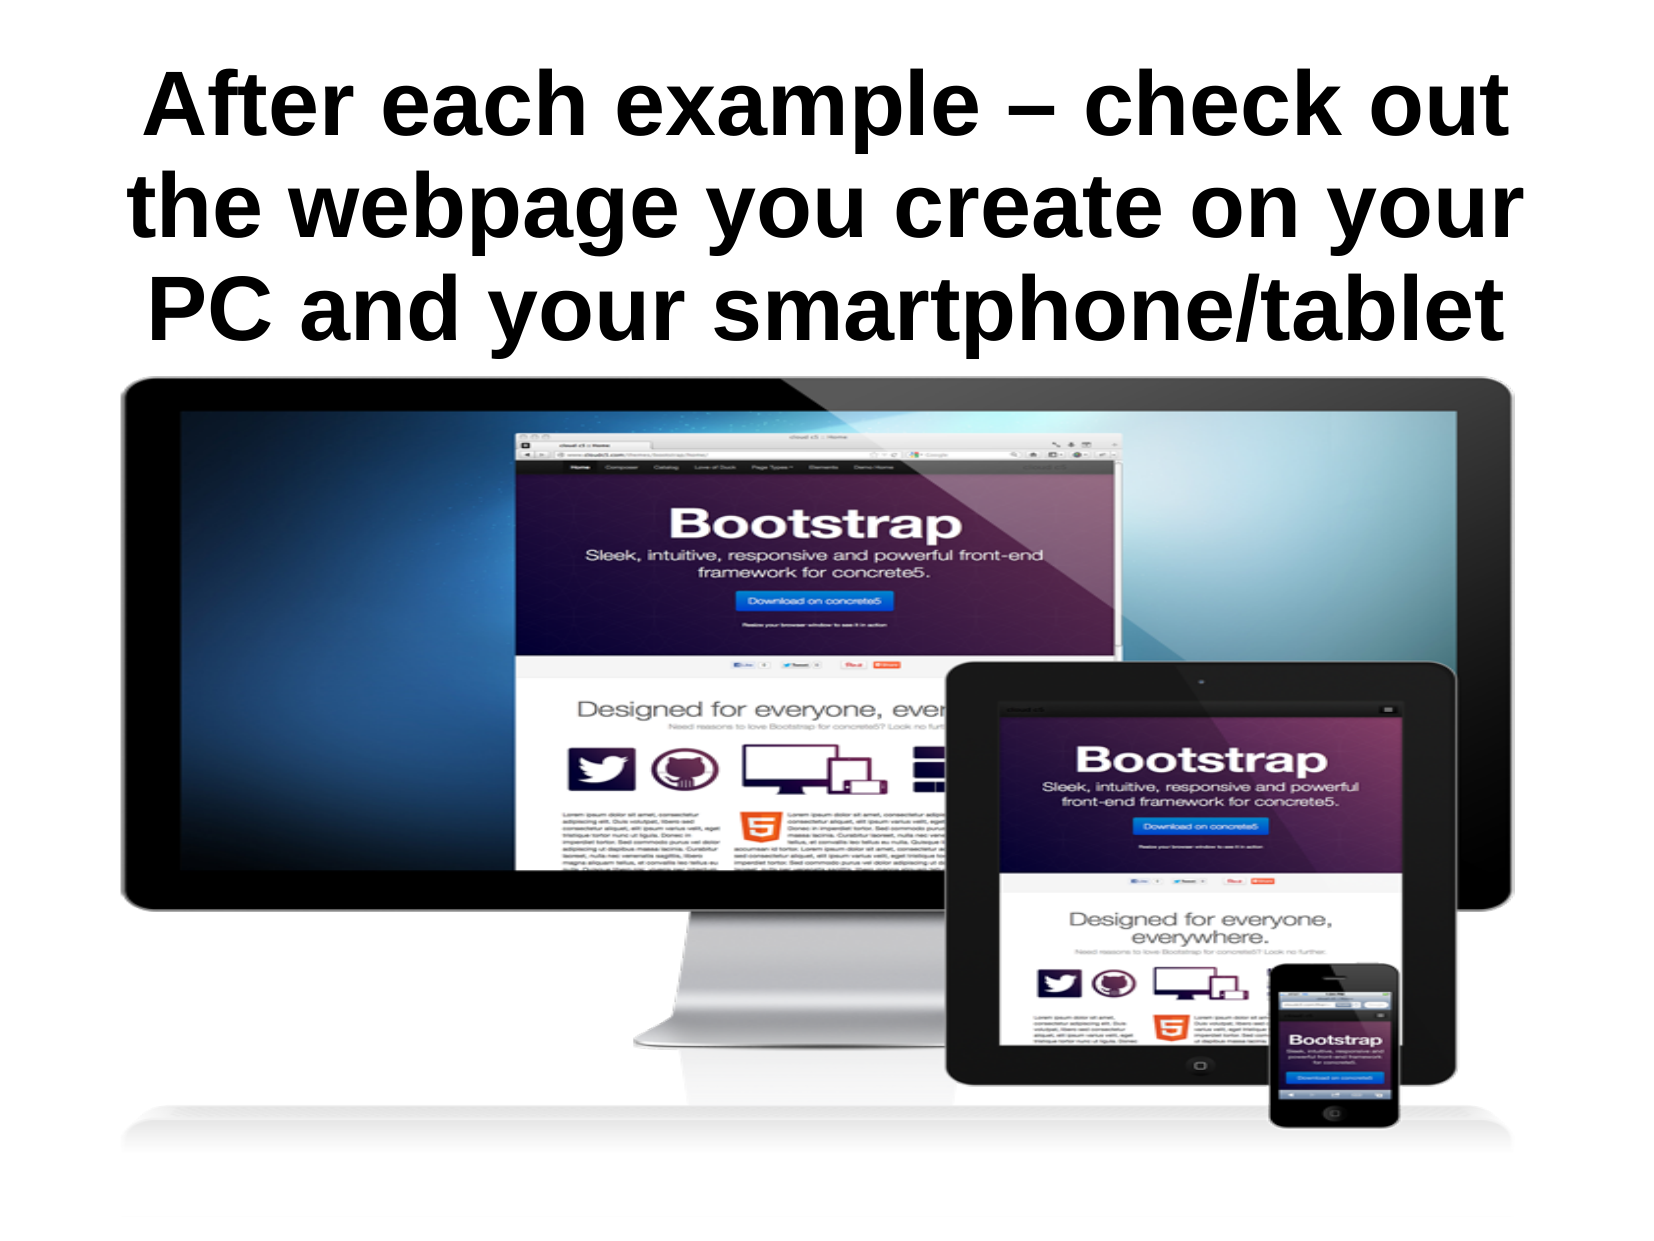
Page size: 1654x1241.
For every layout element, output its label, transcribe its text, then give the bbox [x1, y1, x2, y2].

picture [35, 212, 1607, 1217]
title After each example – check out the webpage you create on your PC and your smartphone/tablet [82, 0, 1571, 212]
